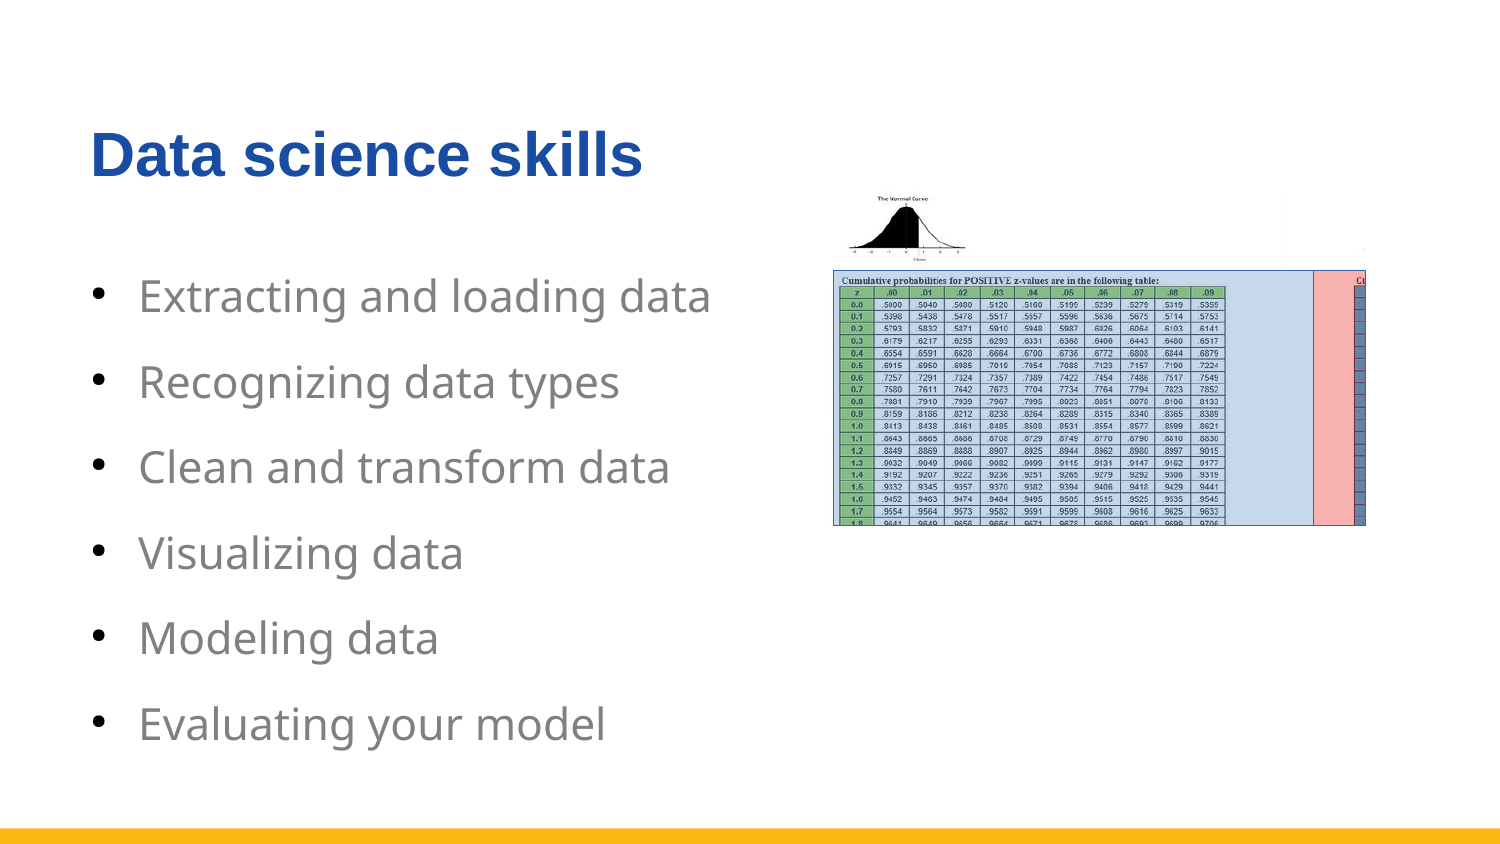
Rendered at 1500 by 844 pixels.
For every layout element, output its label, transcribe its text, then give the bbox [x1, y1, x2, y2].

picture [825, 183, 1366, 526]
title Data science skills [75, 0, 1425, 197]
list Extracting and loading data Recognizing data types Clean and transform data Visualizing data Modeling data Evaluating your model [75, 262, 796, 752]
text_box [833, 270, 1366, 526]
list [75, 200, 1425, 766]
